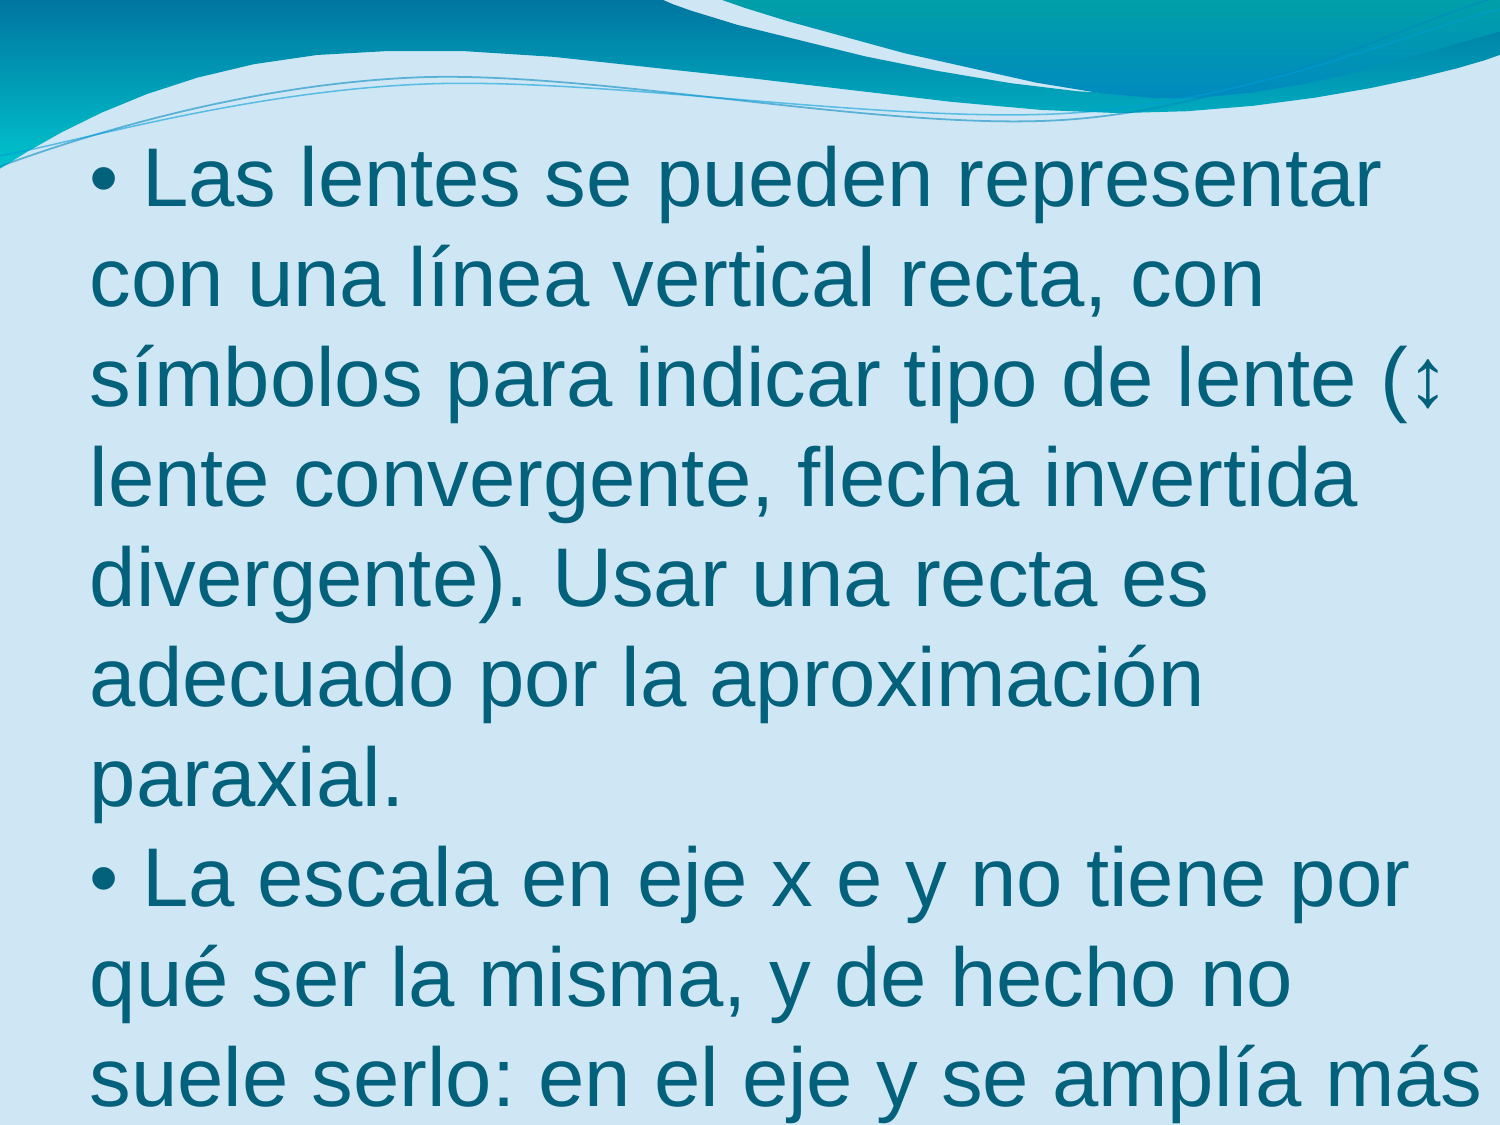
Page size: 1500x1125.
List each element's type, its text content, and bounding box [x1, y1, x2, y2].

title • Las lentes se pueden representar con una línea vertical recta, con símbolos para indicar tipo de lente (↕ lente convergente, flecha invertida divergente). Usar una recta es adecuado por la aproximación paraxial. • La escala en eje x e y no tiene por qué ser la misma, y de hecho no suele serlo: en el eje y se amplía más para ver mejor los objetos y el trazado de rayos. [75, 115, 1500, 1012]
